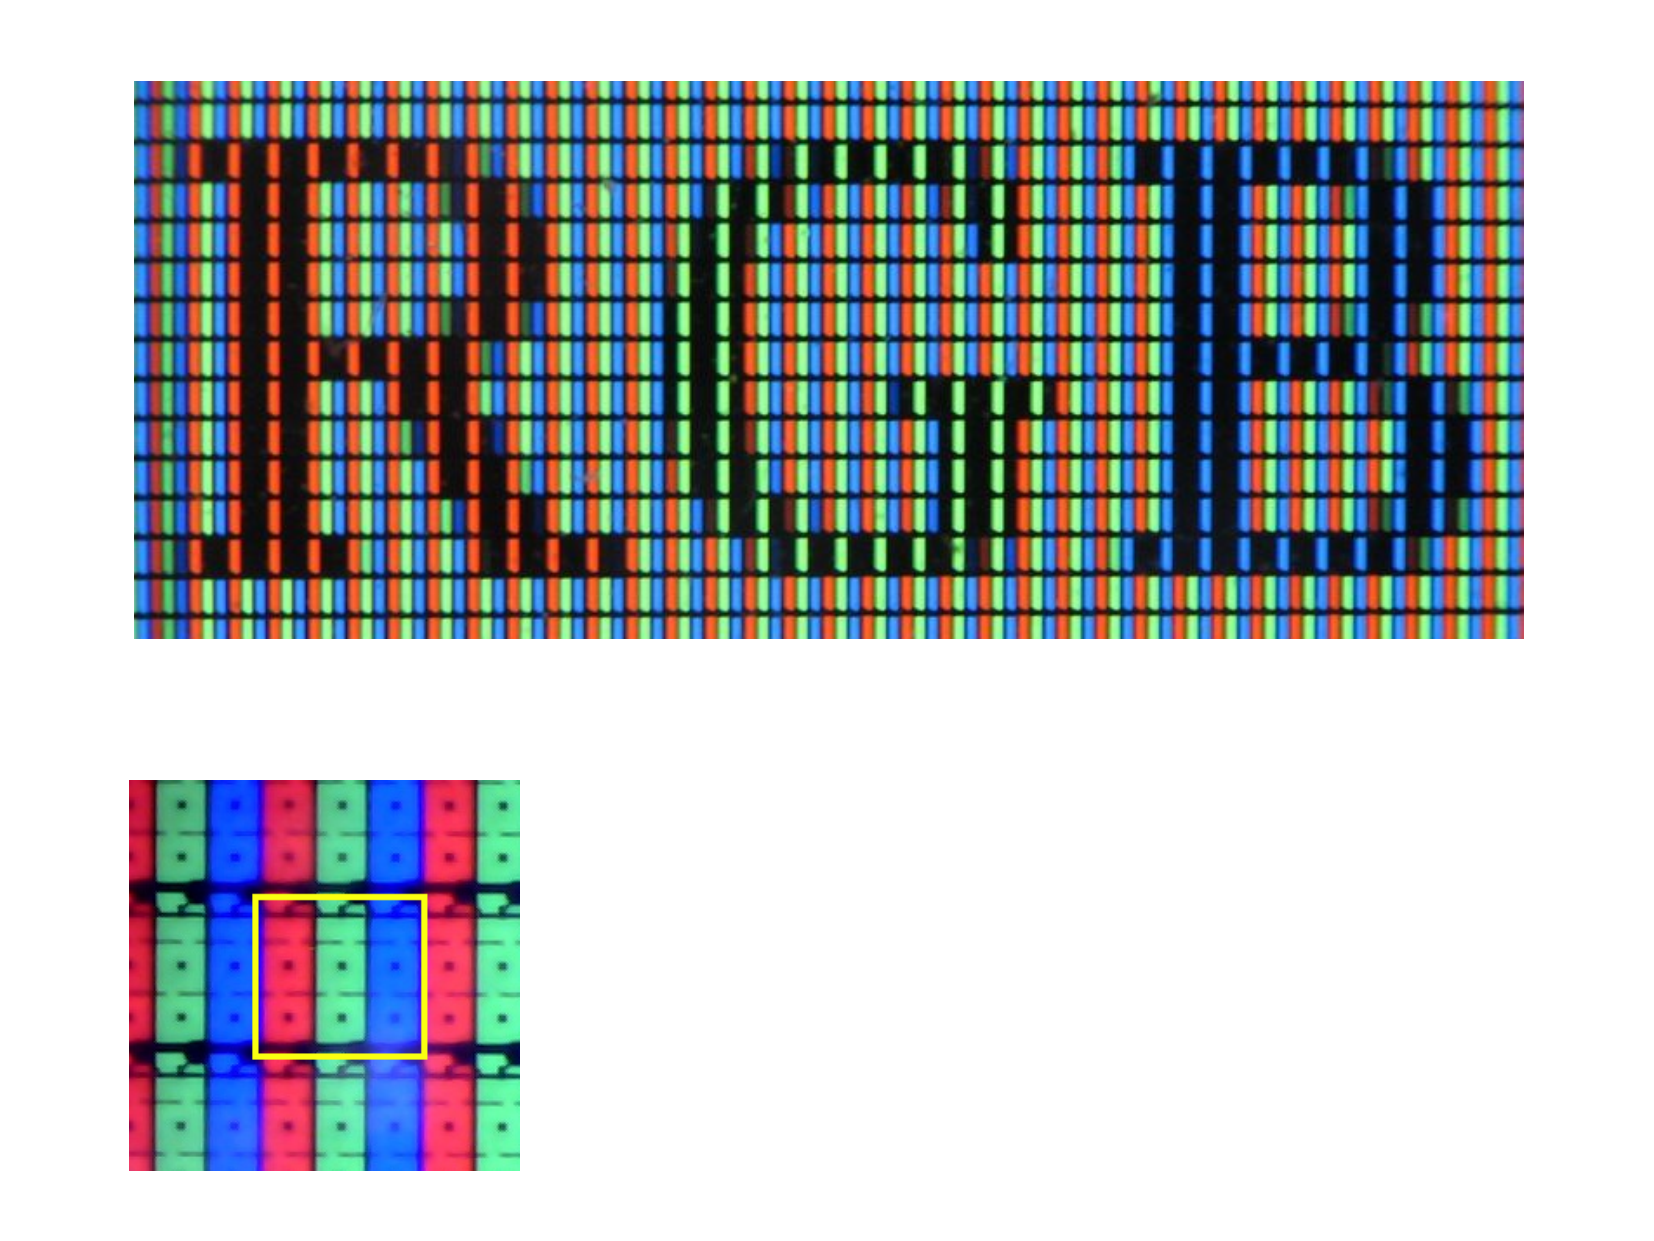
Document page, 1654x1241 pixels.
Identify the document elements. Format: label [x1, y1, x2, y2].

picture [134, 81, 1524, 640]
picture [129, 780, 520, 1171]
